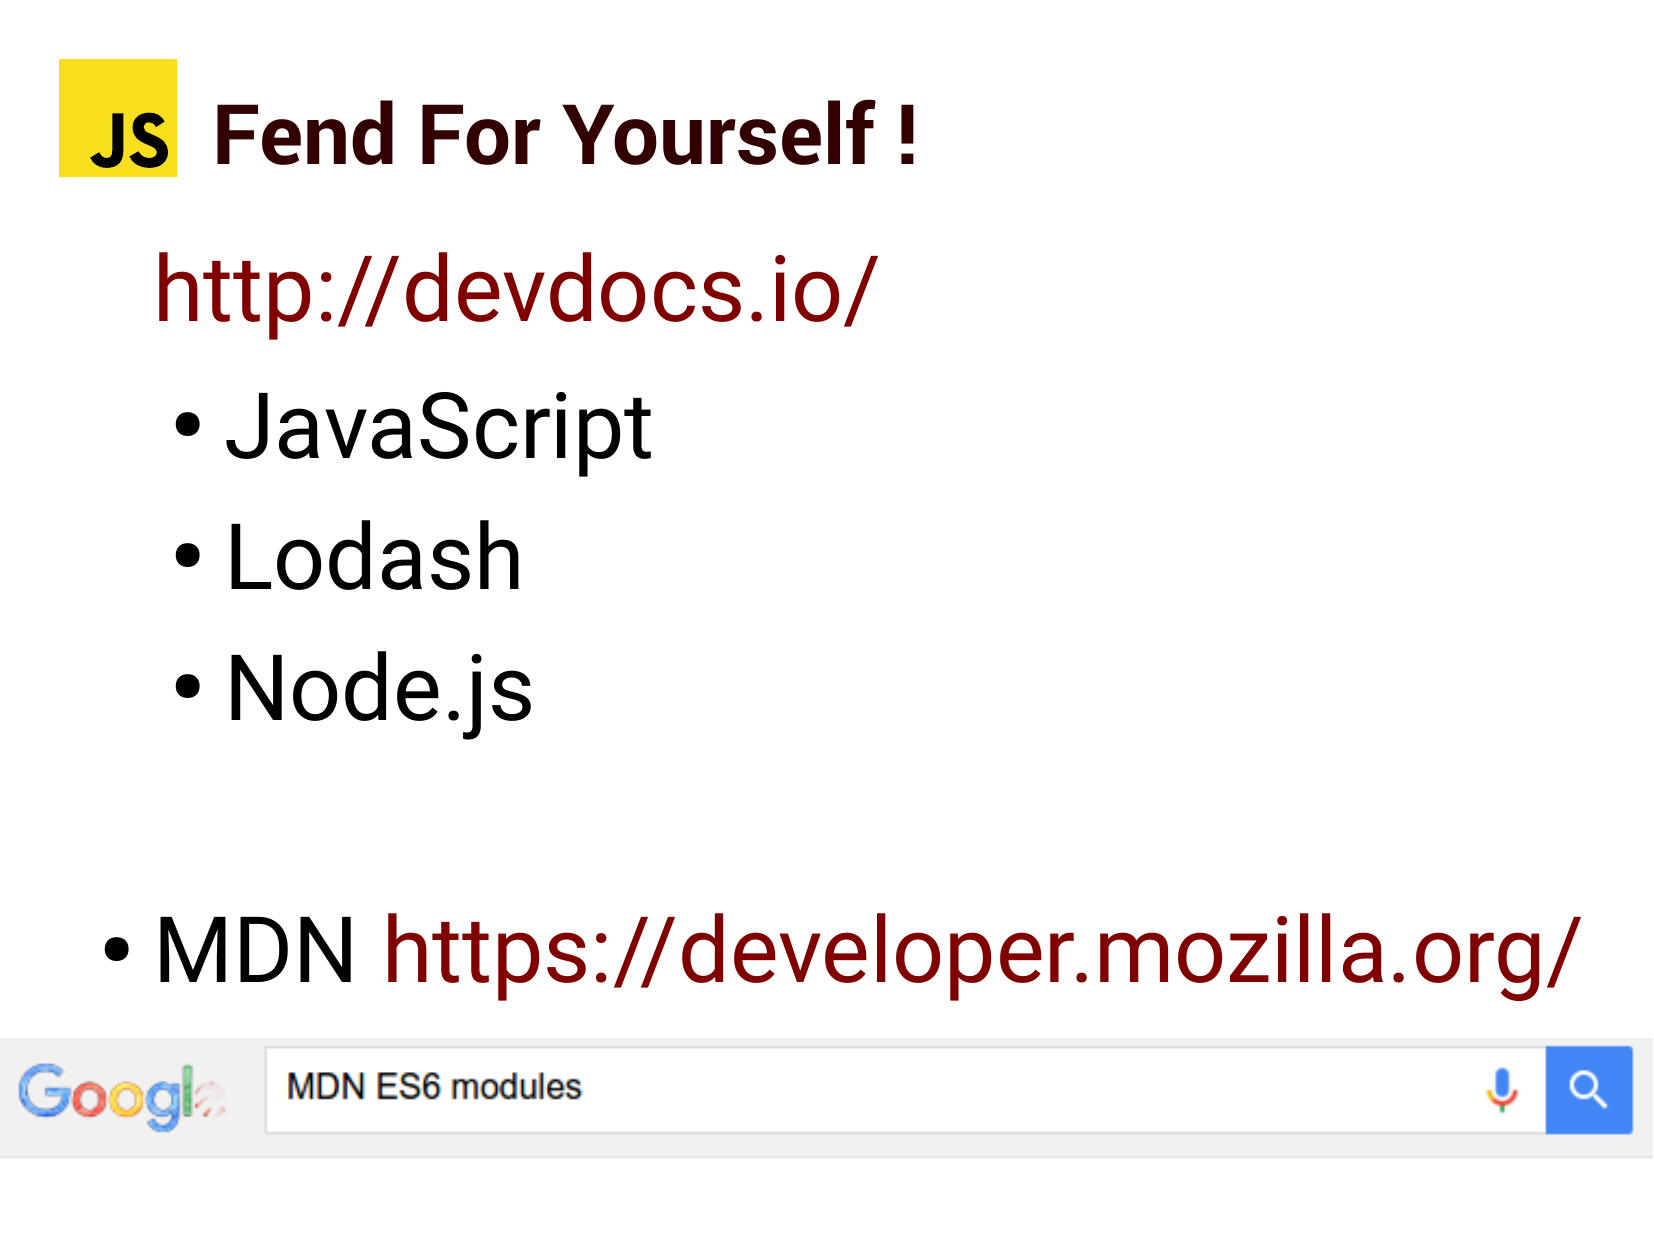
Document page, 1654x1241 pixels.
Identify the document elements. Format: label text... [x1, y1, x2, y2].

title Fend For Yourself ! [194, 72, 1559, 201]
list http://devdocs.io/ JavaScript Lodash Node.js MDN https://developer.mozilla.org/ [82, 236, 1619, 1038]
picture [0, 1038, 1653, 1170]
